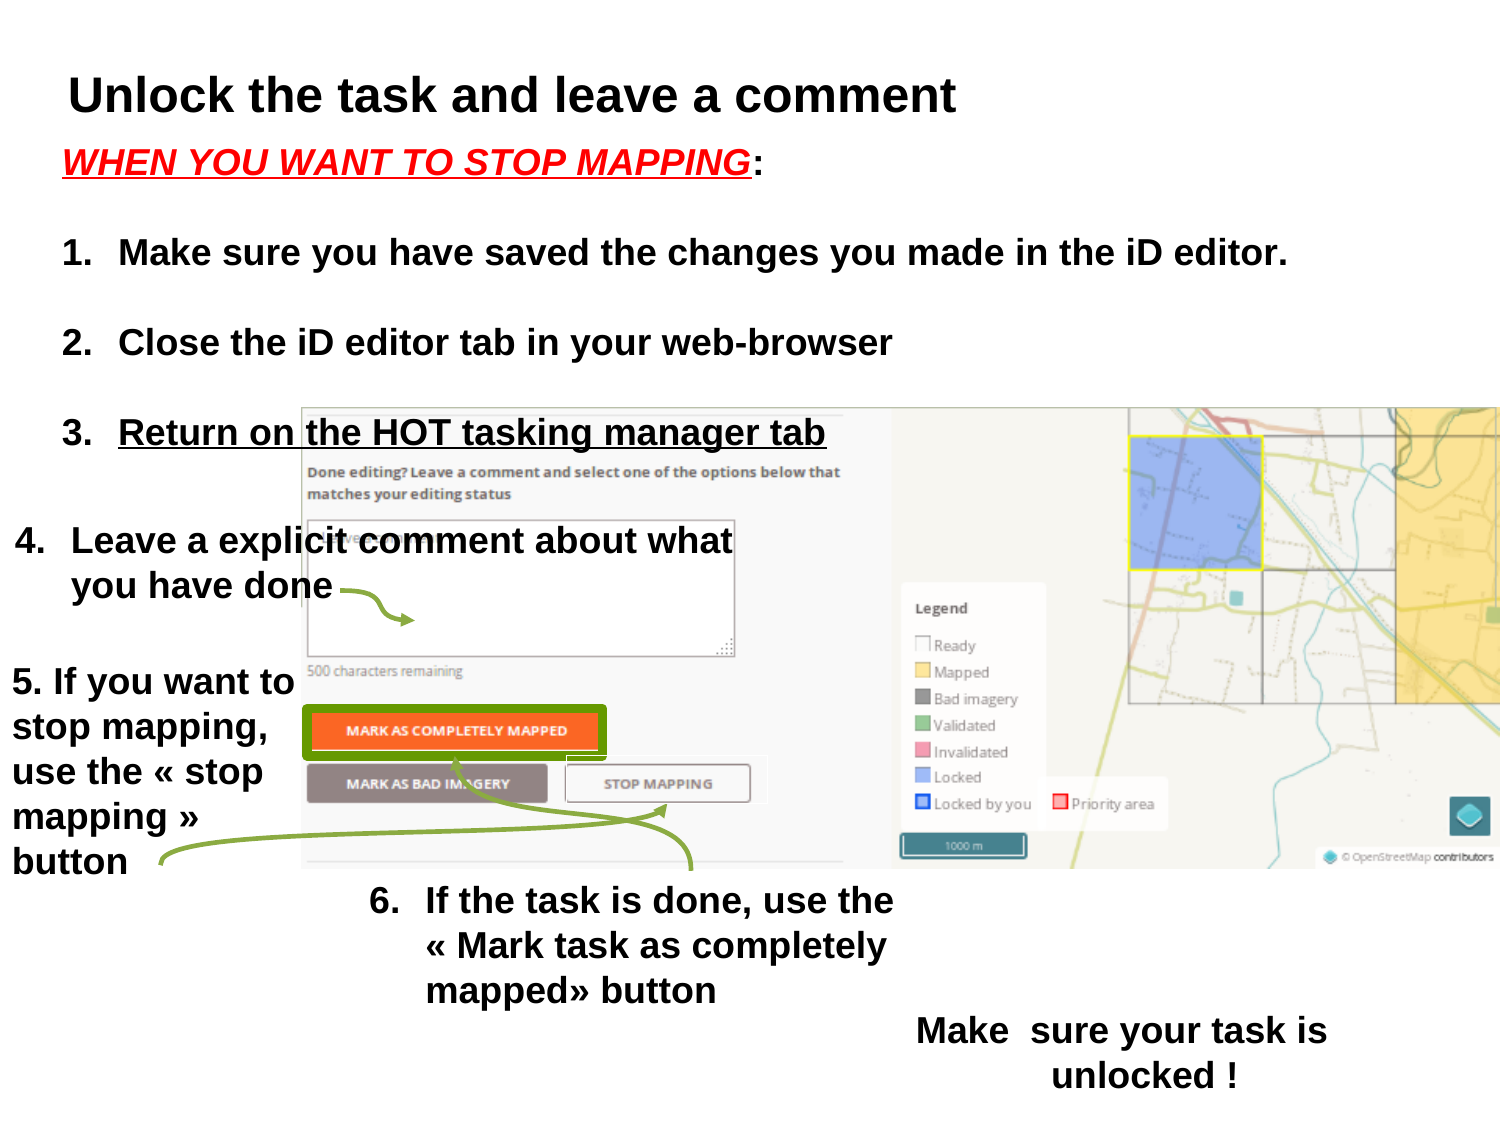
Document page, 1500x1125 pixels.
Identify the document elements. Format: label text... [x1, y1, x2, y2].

picture [577, 428, 585, 441]
text_box If the task is done, use the « Mark task as completely mapped» button [354, 868, 1028, 1056]
picture [708, 428, 716, 441]
text_box Unlock the task and leave a comment [53, 54, 1459, 131]
picture [331, 761, 604, 832]
text_box Make sure your task is unlocked ! [814, 1015, 1430, 1087]
text_box Leave a explicit comment about what you have done [0, 507, 792, 627]
picture [301, 407, 1500, 869]
picture [331, 823, 688, 869]
picture [567, 756, 767, 803]
text_box WHEN YOU WANT TO STOP MAPPING: Make sure you have saved the changes you made in the iD editor. Close the iD editor tab in your web-browser Return on the HOT tasking manager tab [47, 130, 1430, 402]
picture [331, 713, 598, 751]
text_box 5. If you want to stop mapping, use the « stop mapping » button [0, 649, 331, 886]
picture [460, 761, 663, 818]
